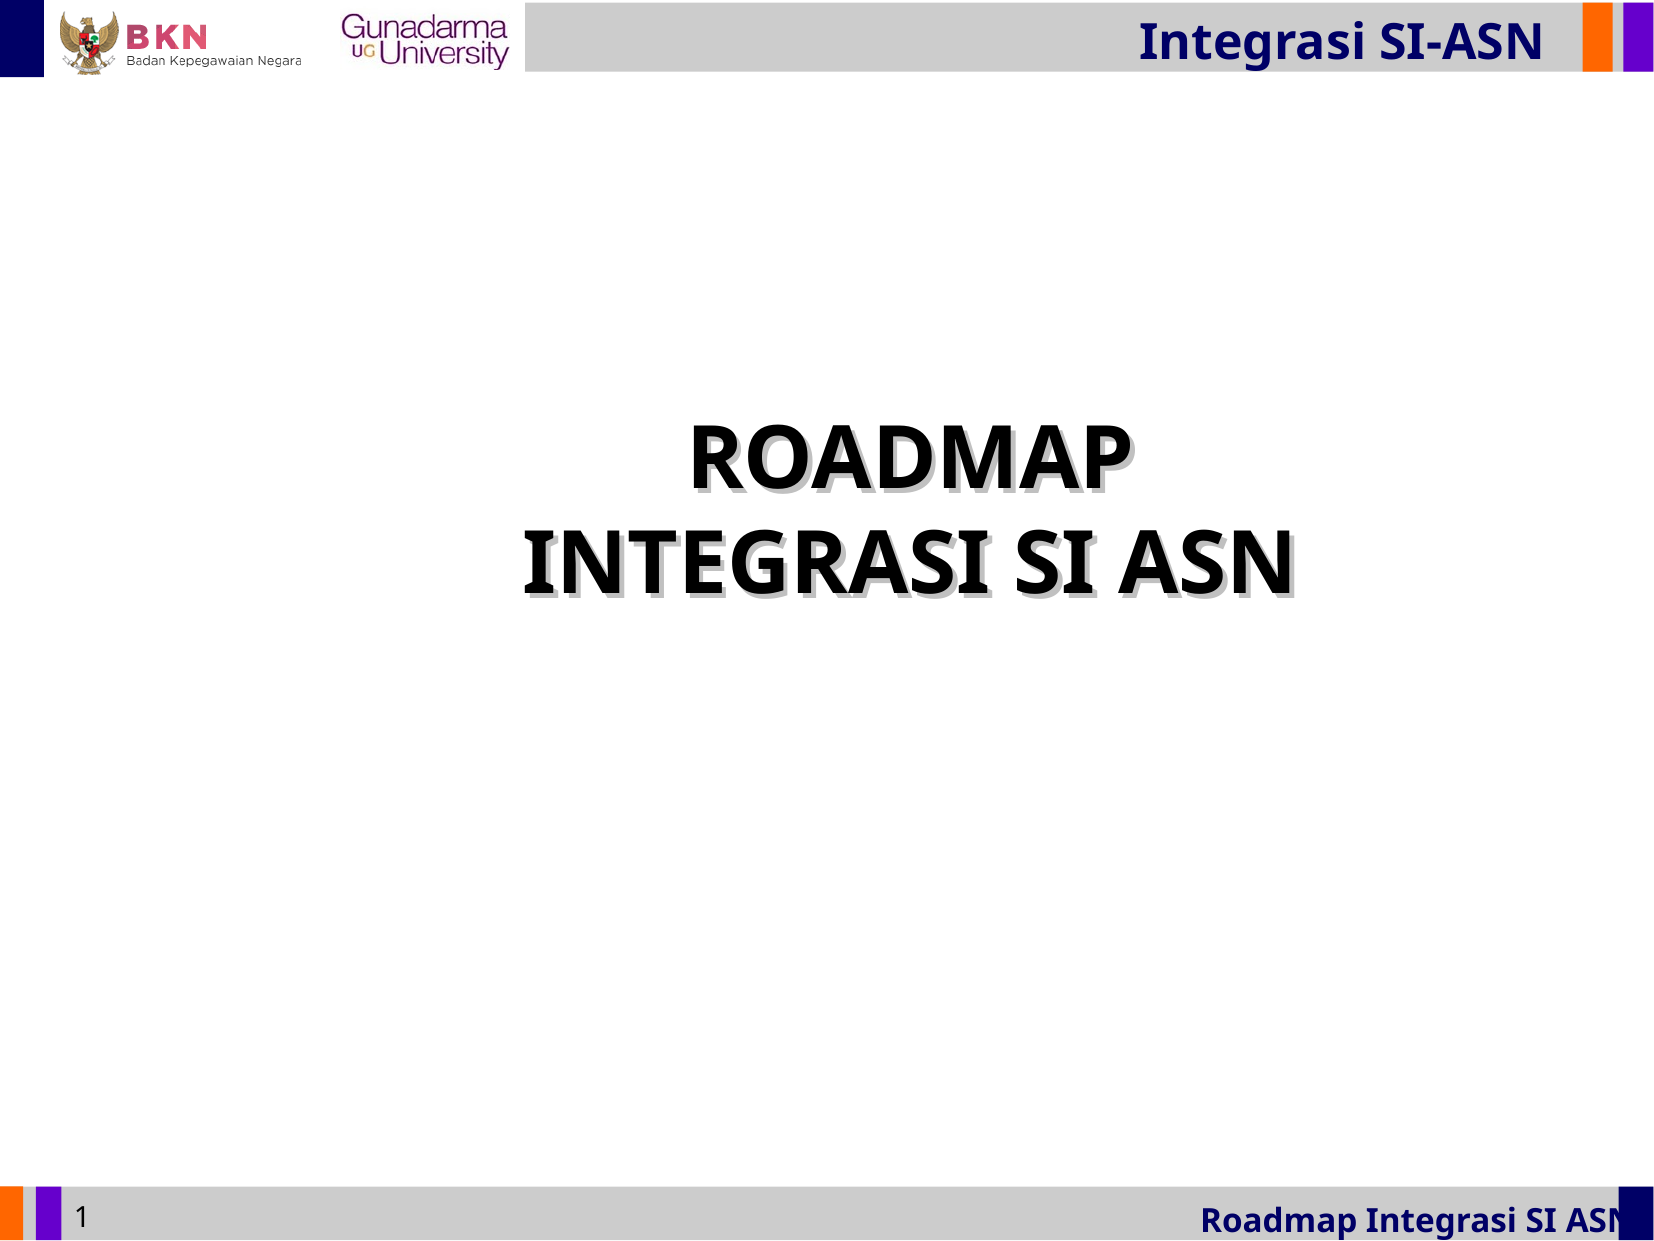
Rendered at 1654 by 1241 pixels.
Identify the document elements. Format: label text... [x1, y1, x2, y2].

picture [340, 0, 510, 70]
title ROADMAP INTEGRASI SI ASN [480, 315, 1341, 698]
picture [60, 11, 301, 75]
